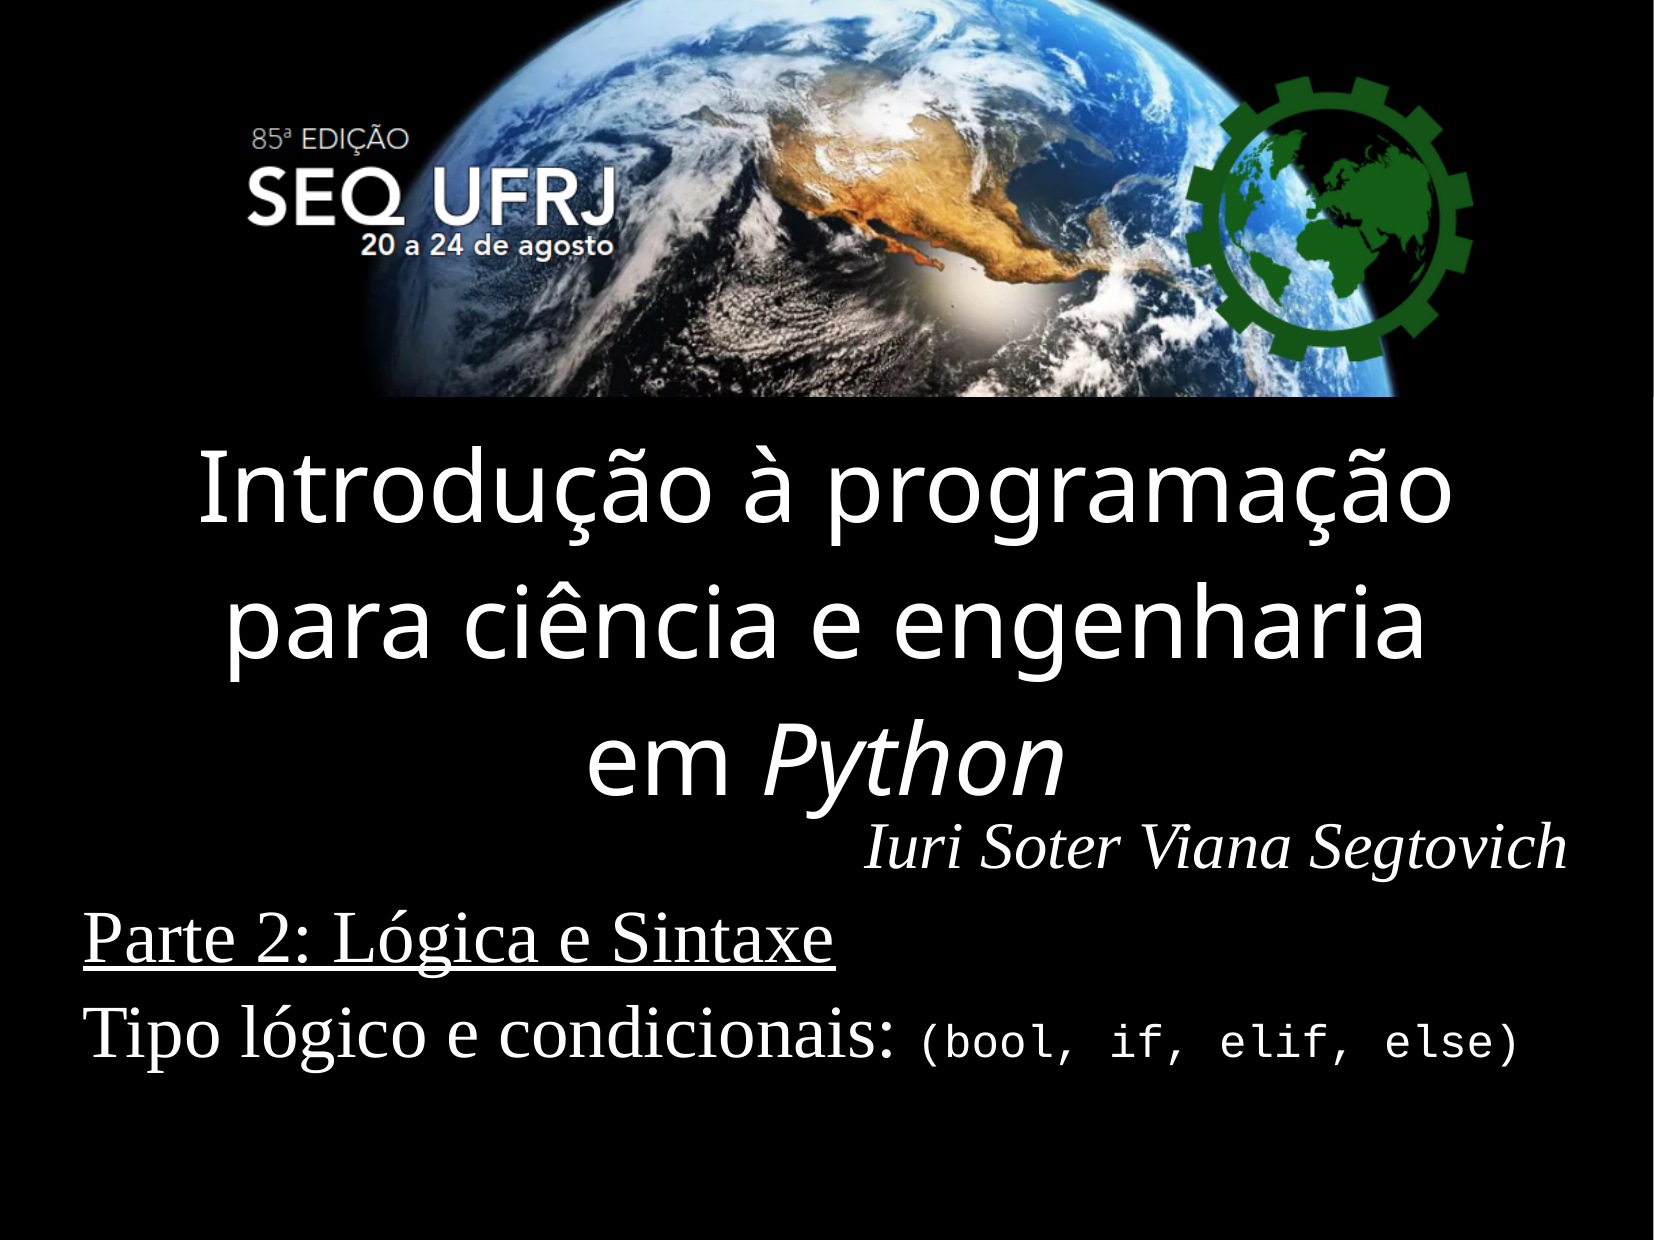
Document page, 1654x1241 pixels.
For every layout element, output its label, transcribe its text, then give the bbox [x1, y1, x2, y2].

list Iuri Soter Viana Segtovich Parte 2: Lógica e Sintaxe Tipo lógico e condicionais: (bool, if, elif, else) [82, 809, 1571, 1241]
title Introdução à programação para ciência e engenharia em Python [82, 445, 1571, 795]
picture [0, 0, 1654, 397]
